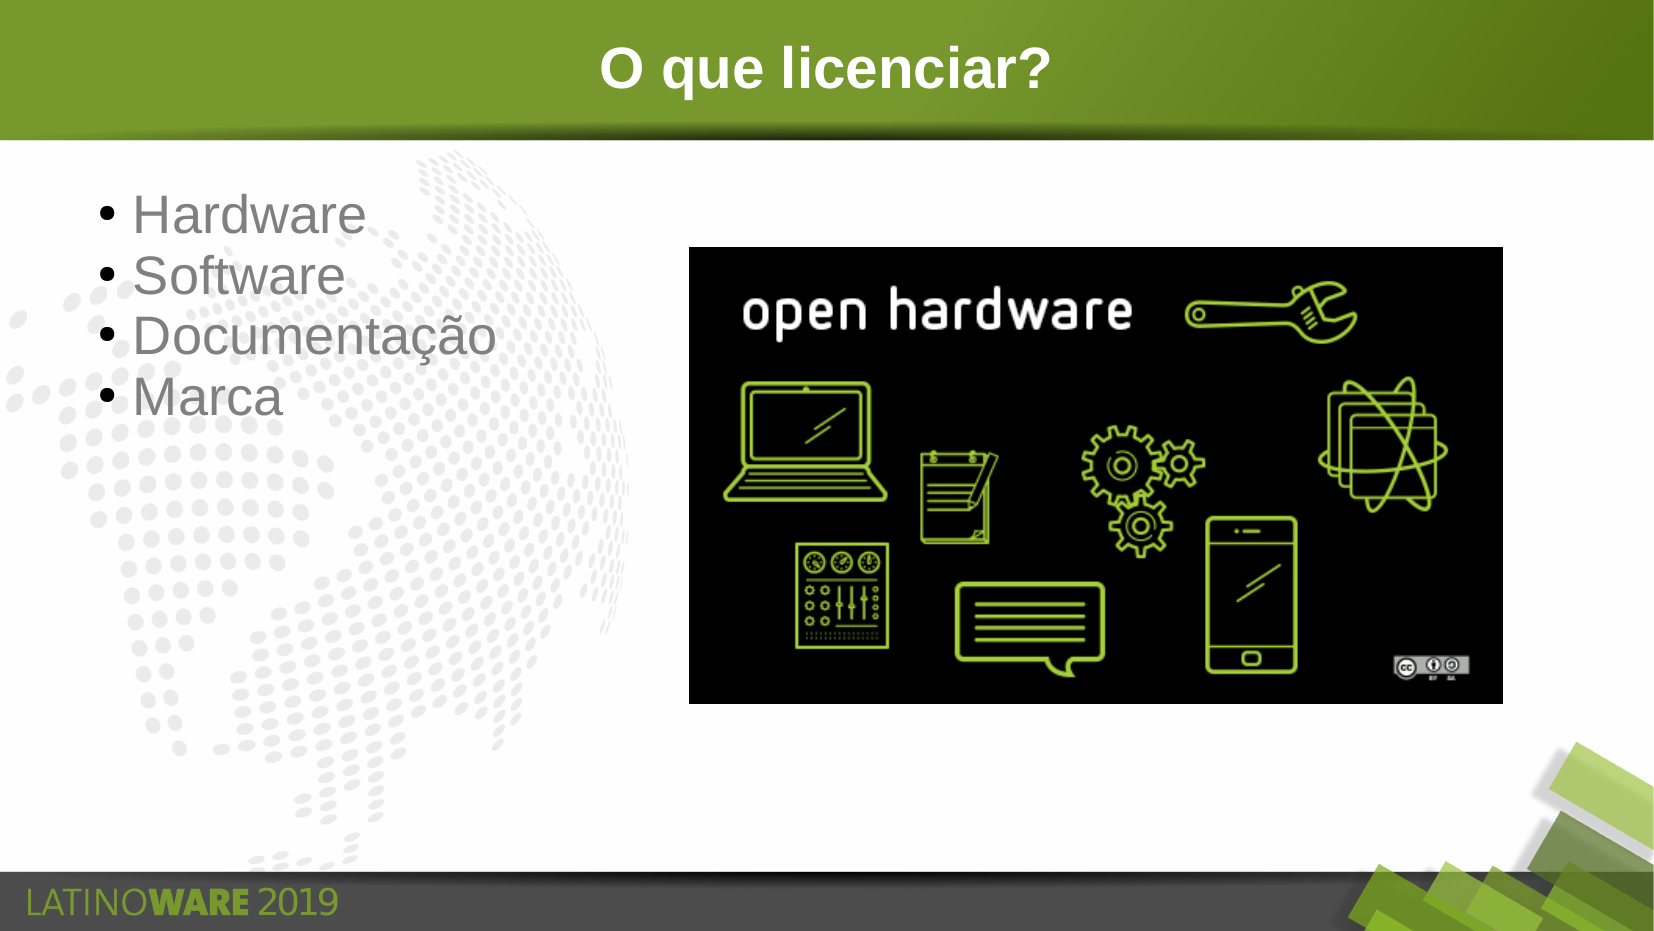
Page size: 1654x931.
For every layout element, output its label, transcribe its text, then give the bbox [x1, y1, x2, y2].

picture [0, 0, 1654, 931]
text_box O que licenciar? [135, 8, 1518, 129]
text_box Hardware Software Documentação Marca [82, 177, 1571, 815]
